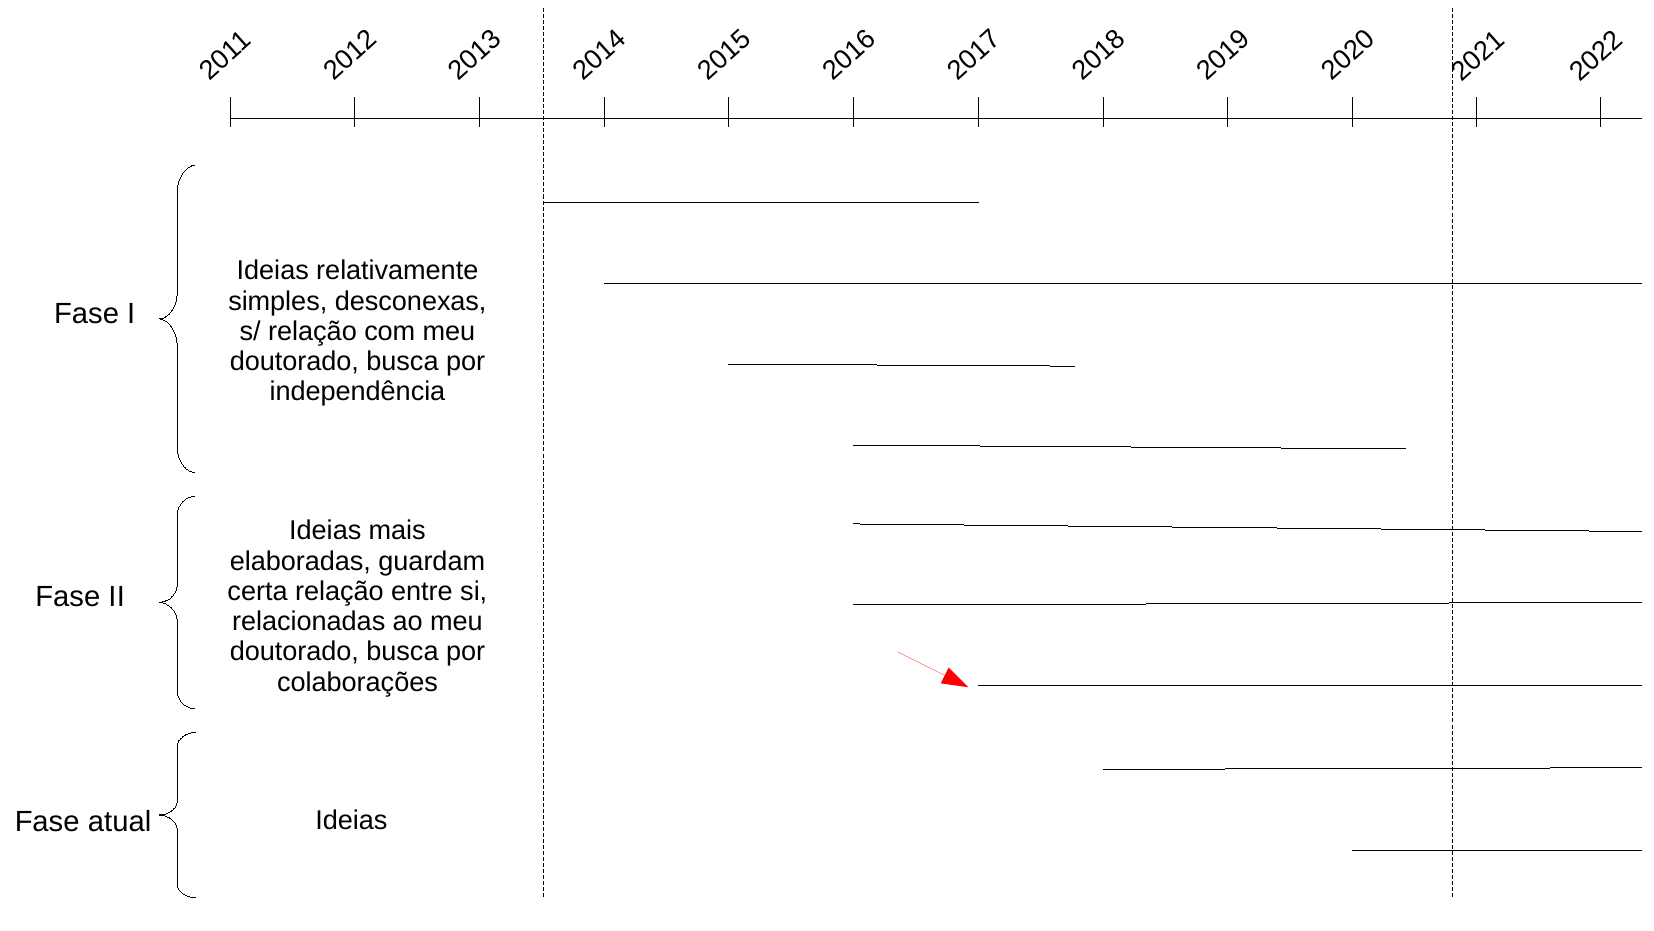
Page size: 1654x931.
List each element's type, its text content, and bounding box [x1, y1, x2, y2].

text_box 2011 [177, 8, 273, 101]
text_box 2012 [301, 8, 398, 102]
text_box Fase atual [0, 797, 213, 897]
text_box 2020 [1299, 8, 1397, 102]
text_box Fase I [39, 289, 151, 337]
text_box 2017 [924, 8, 1022, 102]
text_box 2016 [800, 8, 897, 102]
text_box 2014 [550, 8, 648, 102]
text_box Fase II [20, 572, 192, 672]
text_box [968, 632, 1654, 695]
text_box [590, 147, 886, 211]
text_box 2022 [1547, 8, 1645, 102]
text_box 2018 [1049, 8, 1147, 102]
text_box 2015 [675, 8, 773, 102]
text_box Ideias relativamente simples, desconexas, s/ relação com meu doutorado, busca por independência [200, 248, 514, 415]
text_box 2019 [1174, 8, 1272, 102]
text_box Ideias [277, 797, 426, 857]
text_box 2021 [1429, 8, 1526, 102]
text_box Ideias mais elaboradas, guardam certa relação entre si, relacionadas ao meu doutorado, busca por colaborações [200, 507, 514, 705]
text_box [1086, 714, 1654, 931]
text_box 2013 [425, 8, 523, 102]
text_box [584, 230, 1654, 612]
